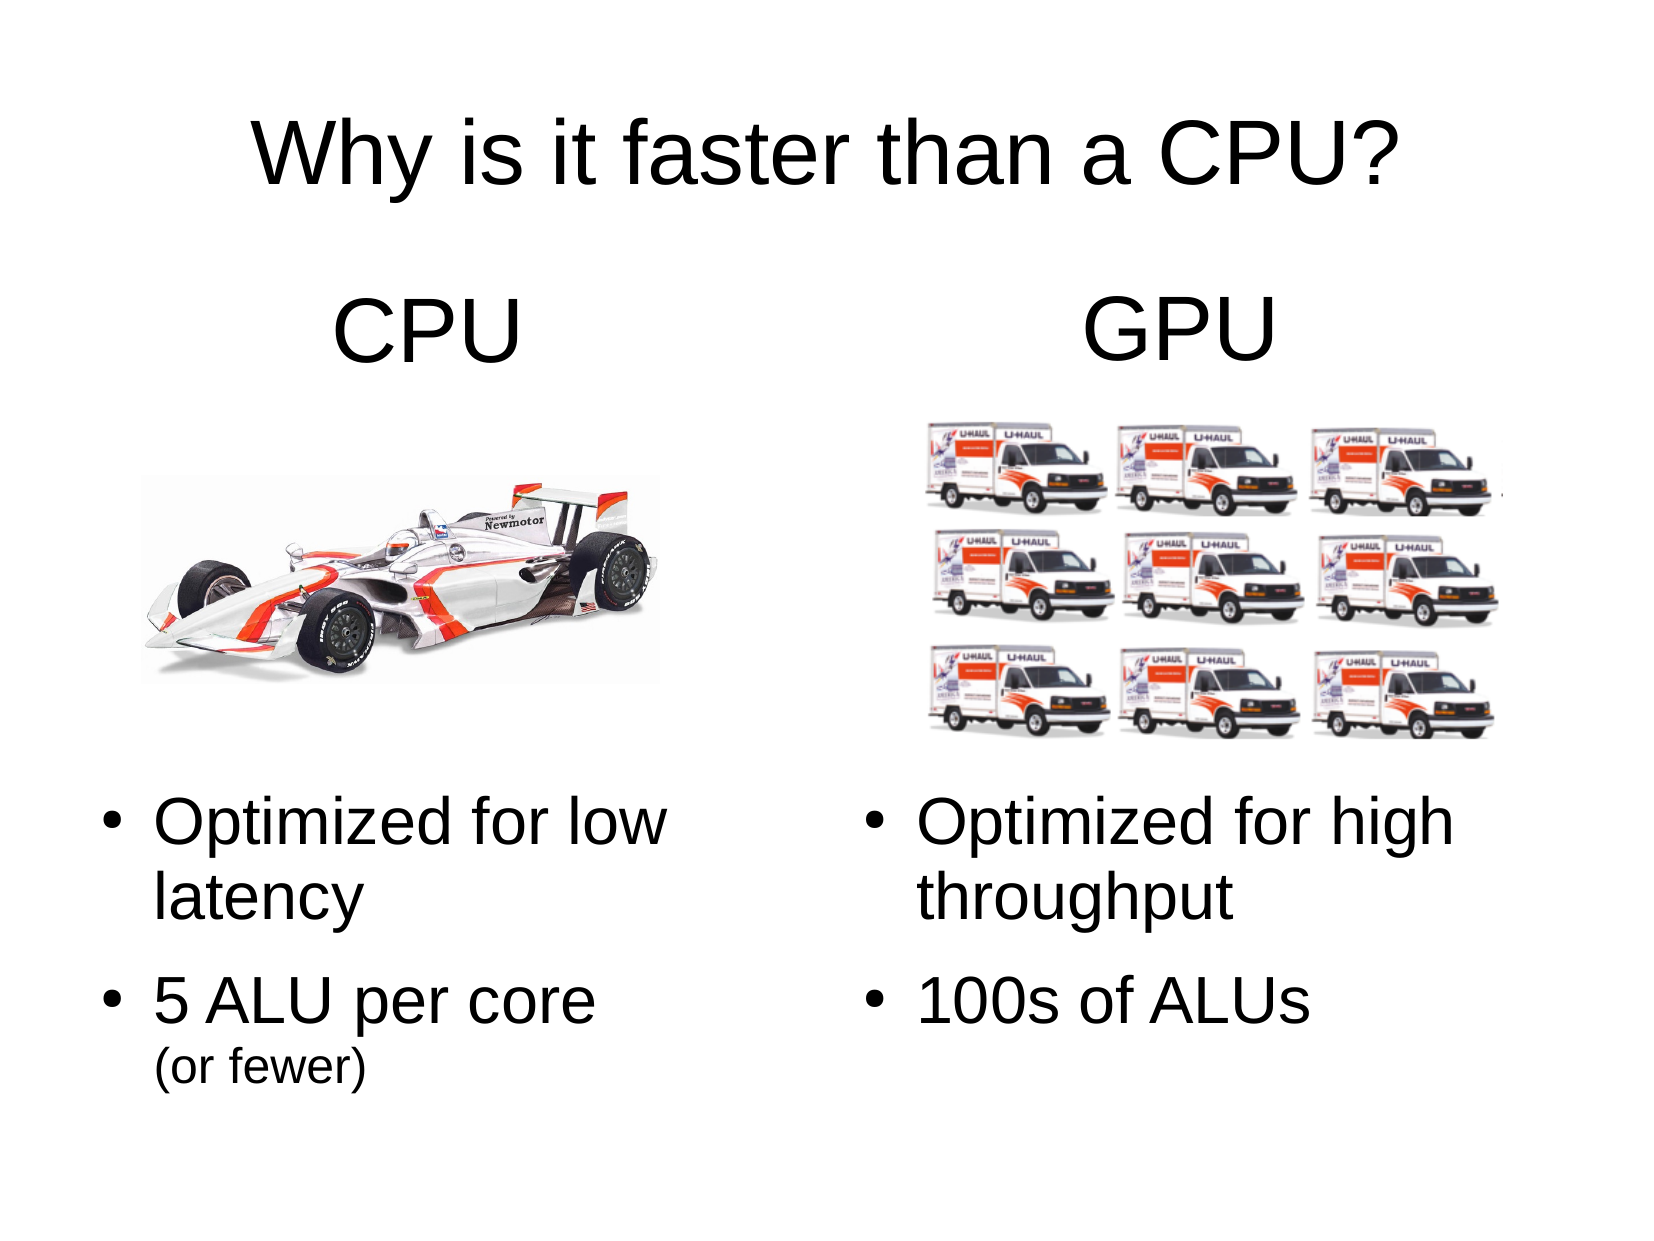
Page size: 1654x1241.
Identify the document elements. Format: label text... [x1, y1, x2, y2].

title Why is it faster than a CPU? [82, 49, 1571, 257]
text_box GPU [1066, 270, 1296, 388]
text_box CPU [316, 272, 541, 391]
list Optimized for low latency 5 ALU per core (or fewer) [82, 784, 809, 1128]
list Optimized for high throughput 100s of ALUs [845, 784, 1572, 1128]
picture [914, 408, 1503, 752]
picture [141, 475, 660, 684]
